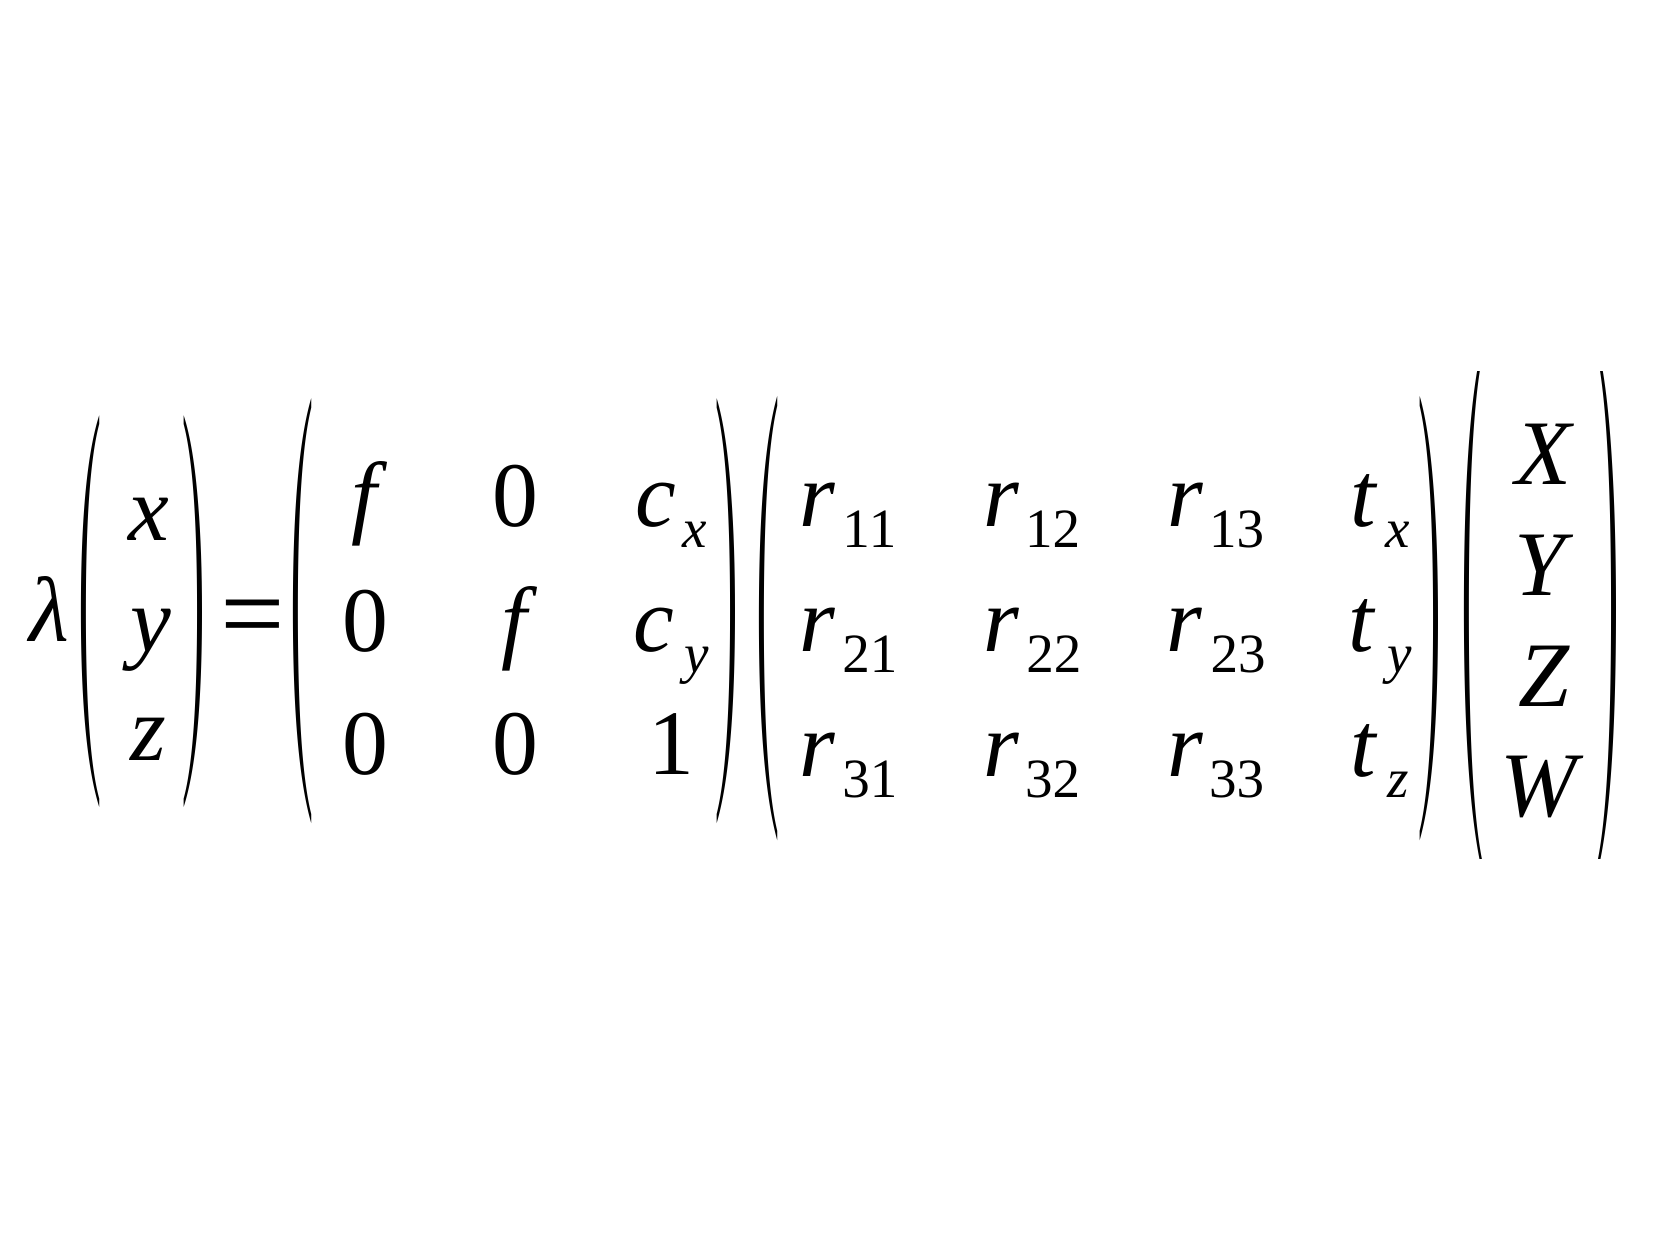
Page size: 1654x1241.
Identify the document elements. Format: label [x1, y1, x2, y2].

chart [15, 371, 1644, 859]
